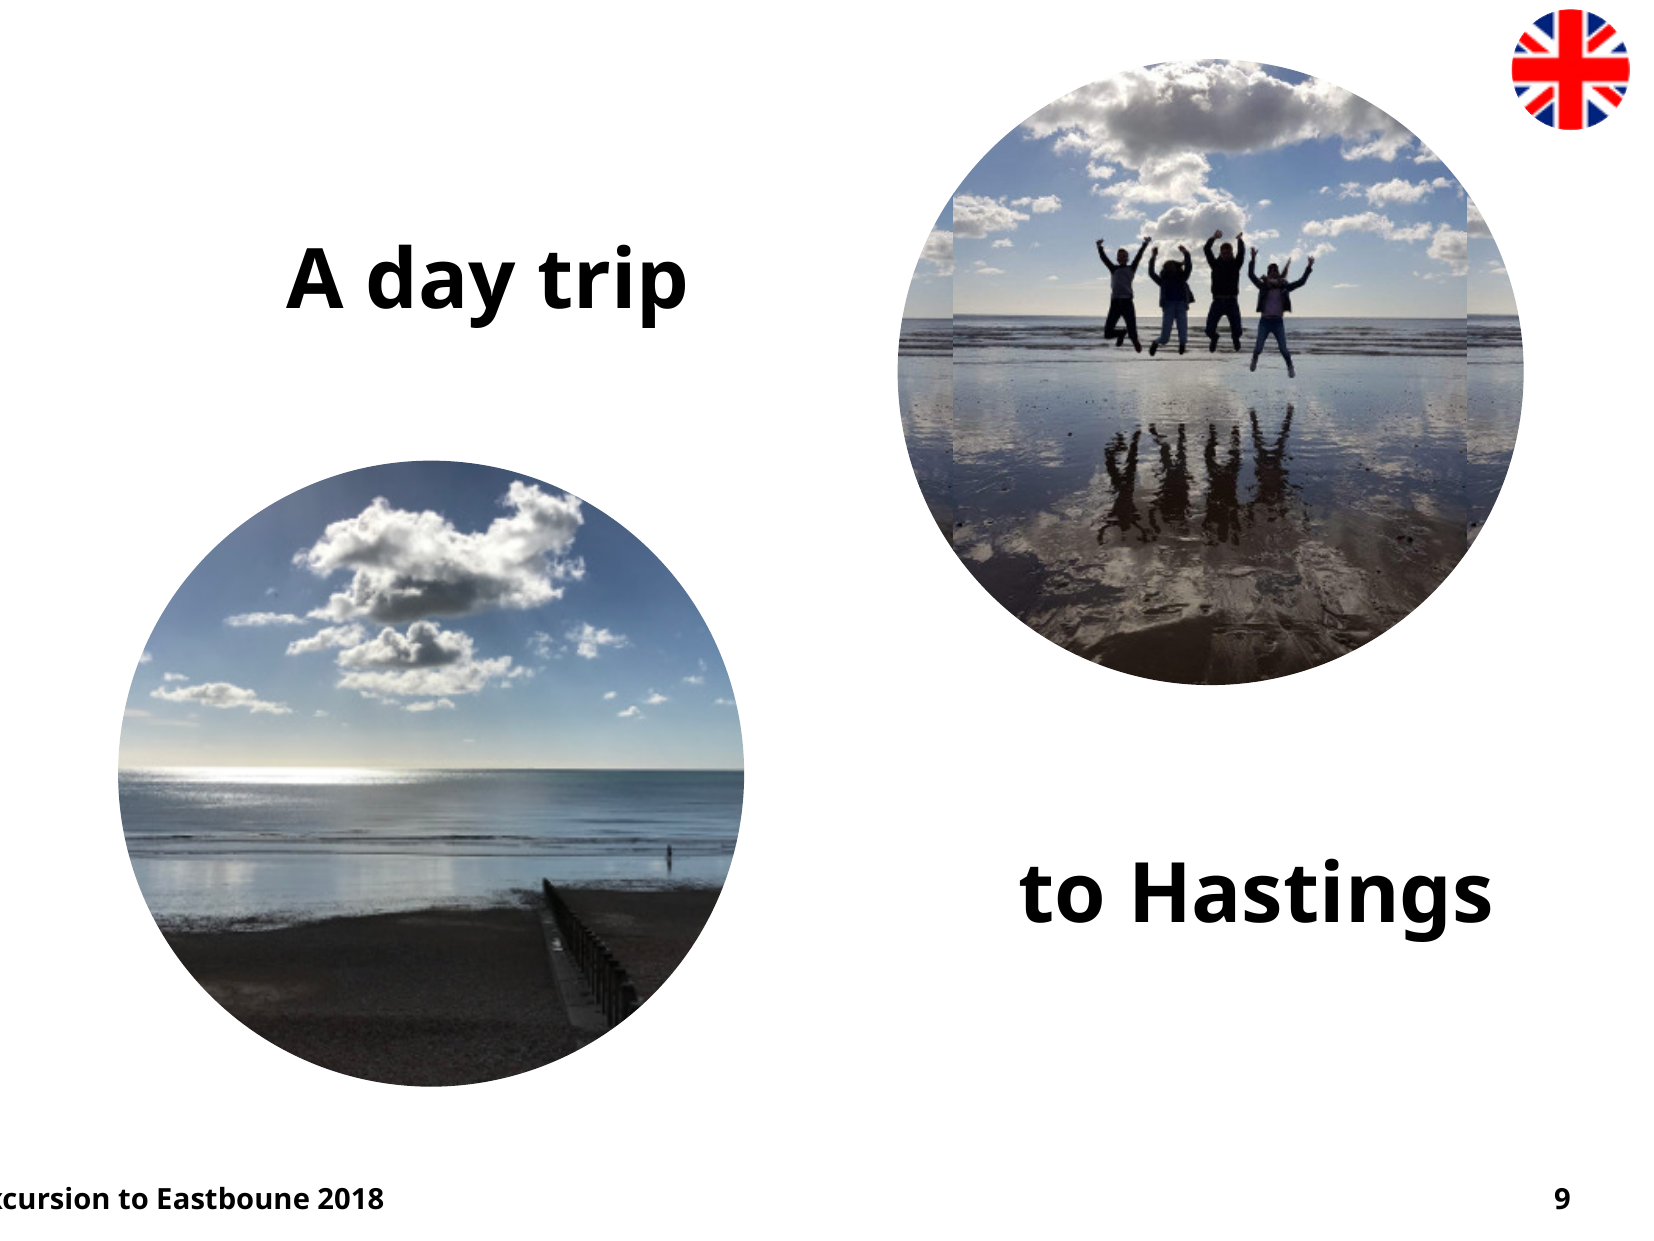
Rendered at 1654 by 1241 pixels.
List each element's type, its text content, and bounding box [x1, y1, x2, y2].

picture [1511, 9, 1630, 131]
text_box [897, 59, 1524, 686]
text_box [118, 460, 745, 1087]
text_box A day trip [271, 211, 941, 331]
text_box to Hastings [1003, 826, 1512, 945]
